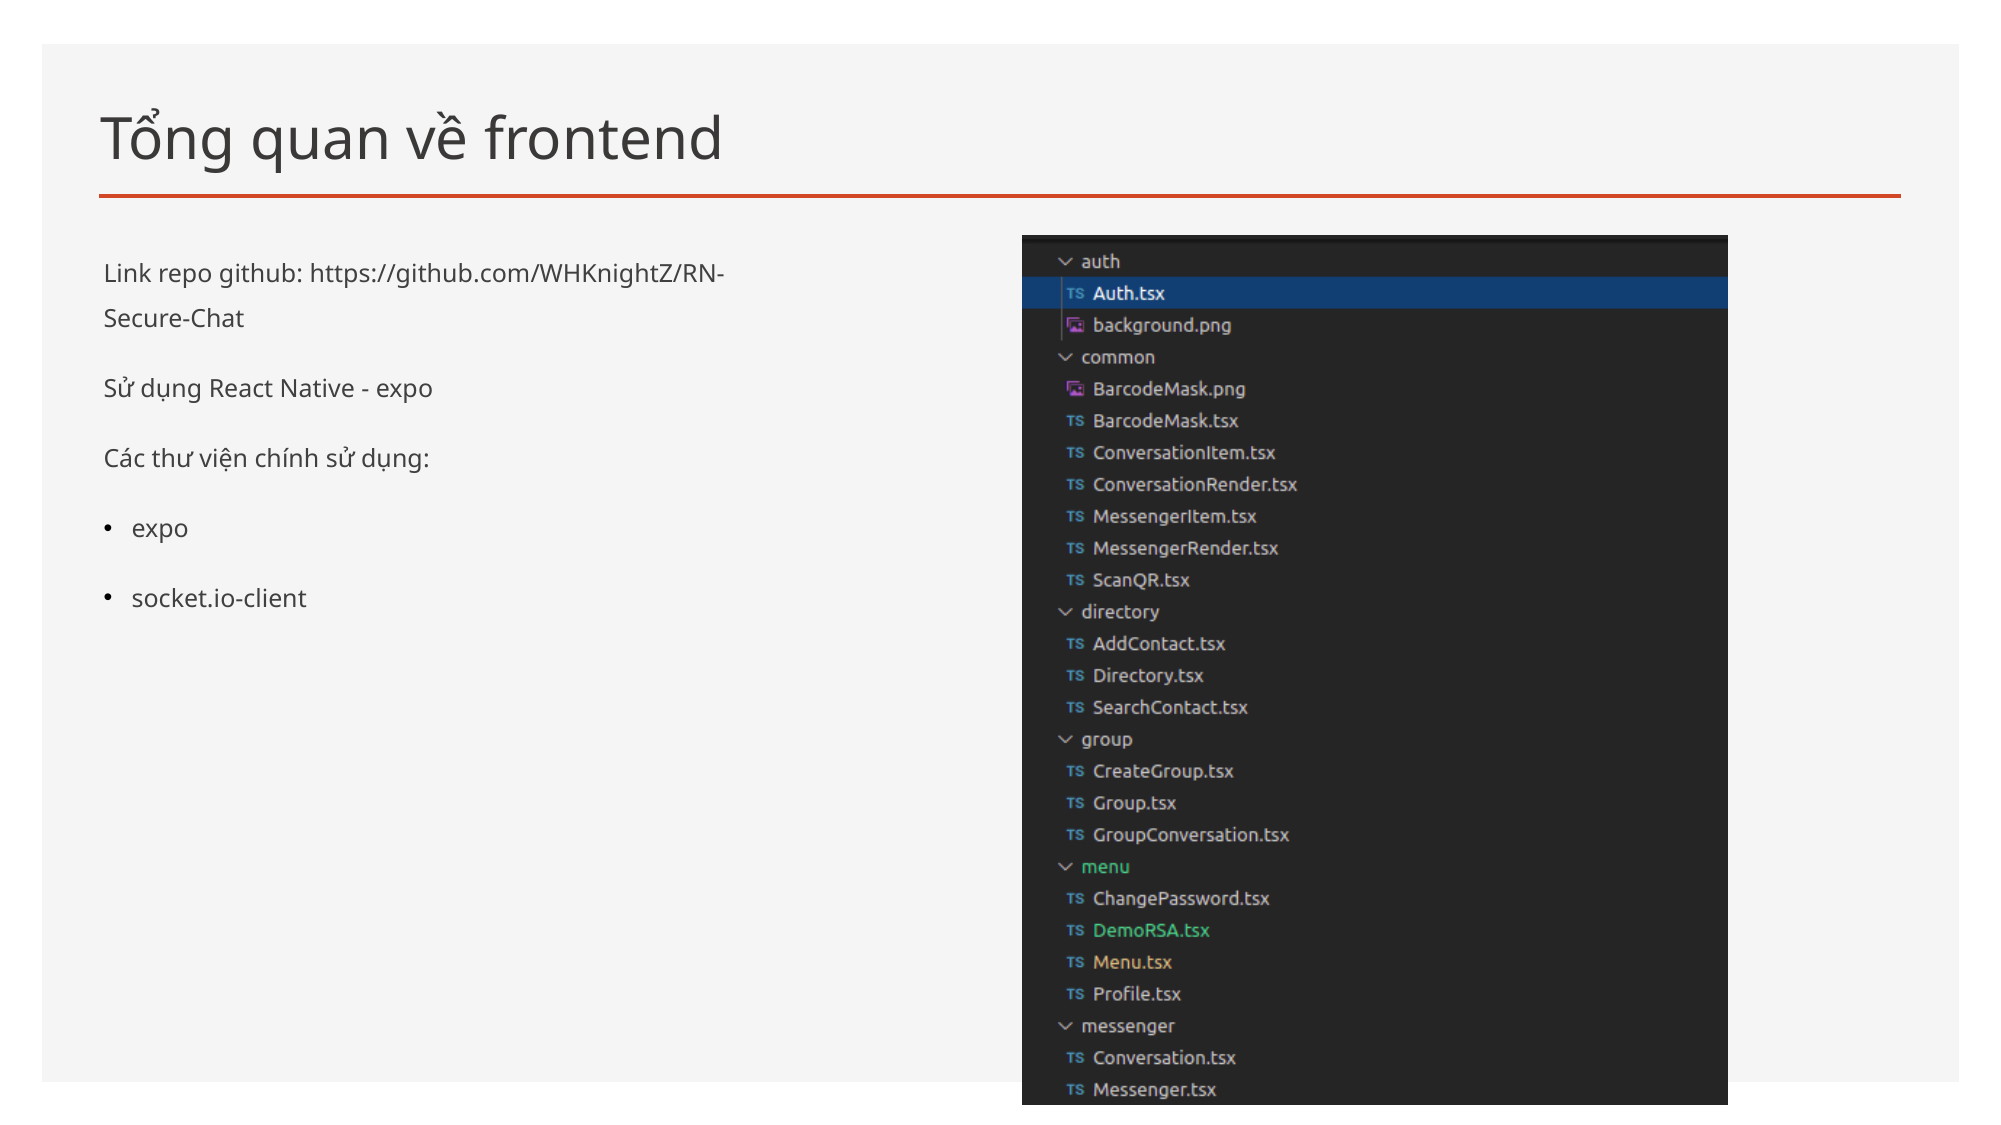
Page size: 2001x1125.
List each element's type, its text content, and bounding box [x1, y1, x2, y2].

title Tổng quan về frontend [85, 73, 1214, 179]
picture [1022, 235, 1728, 1105]
list Link repo github: https://github.com/WHKnightZ/RN-Secure-Chat Sử dụng React Native - expo Các thư viện chính sử dụng: expo socket.io-client [88, 235, 814, 889]
